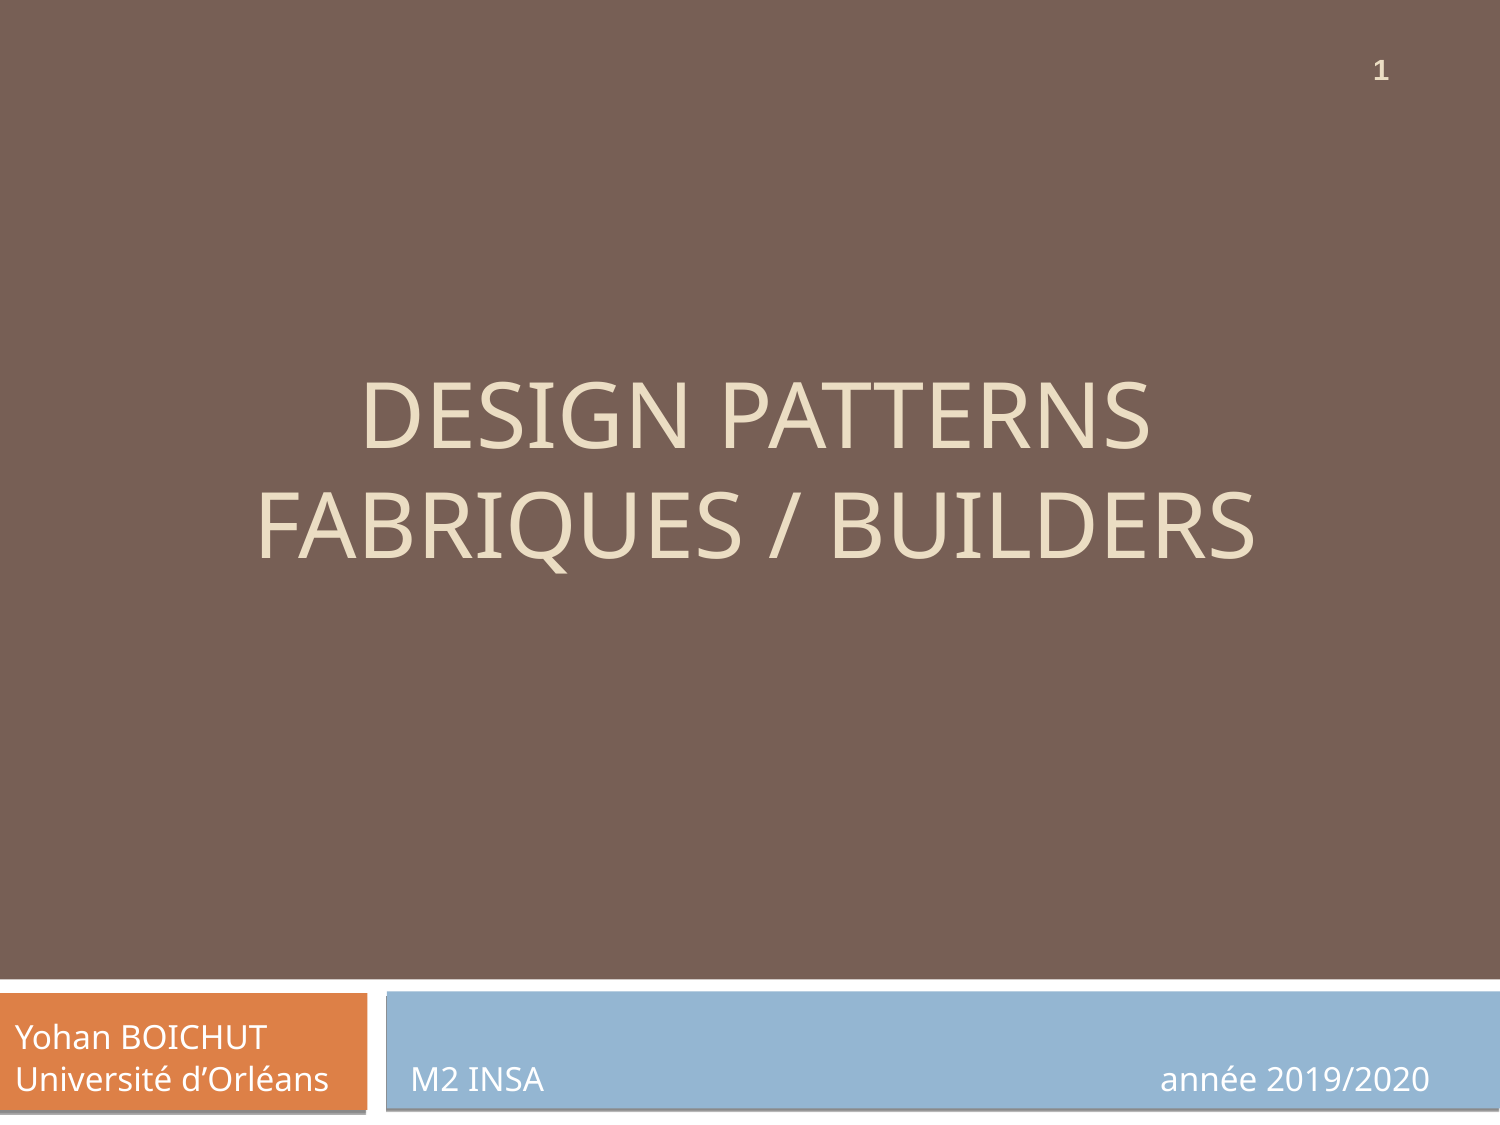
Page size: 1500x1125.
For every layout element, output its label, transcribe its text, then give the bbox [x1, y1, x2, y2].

text_box M2 INSA année 2019/2020 [395, 990, 1500, 1106]
text_box Yohan BOICHUT Université d’Orléans [0, 999, 361, 1106]
slide_number <numéro> [1312, 37, 1450, 100]
title DESIGN PATTERNS Fabriques / bUILDERS [11, 271, 1500, 585]
subtitle [387, 992, 395, 1105]
